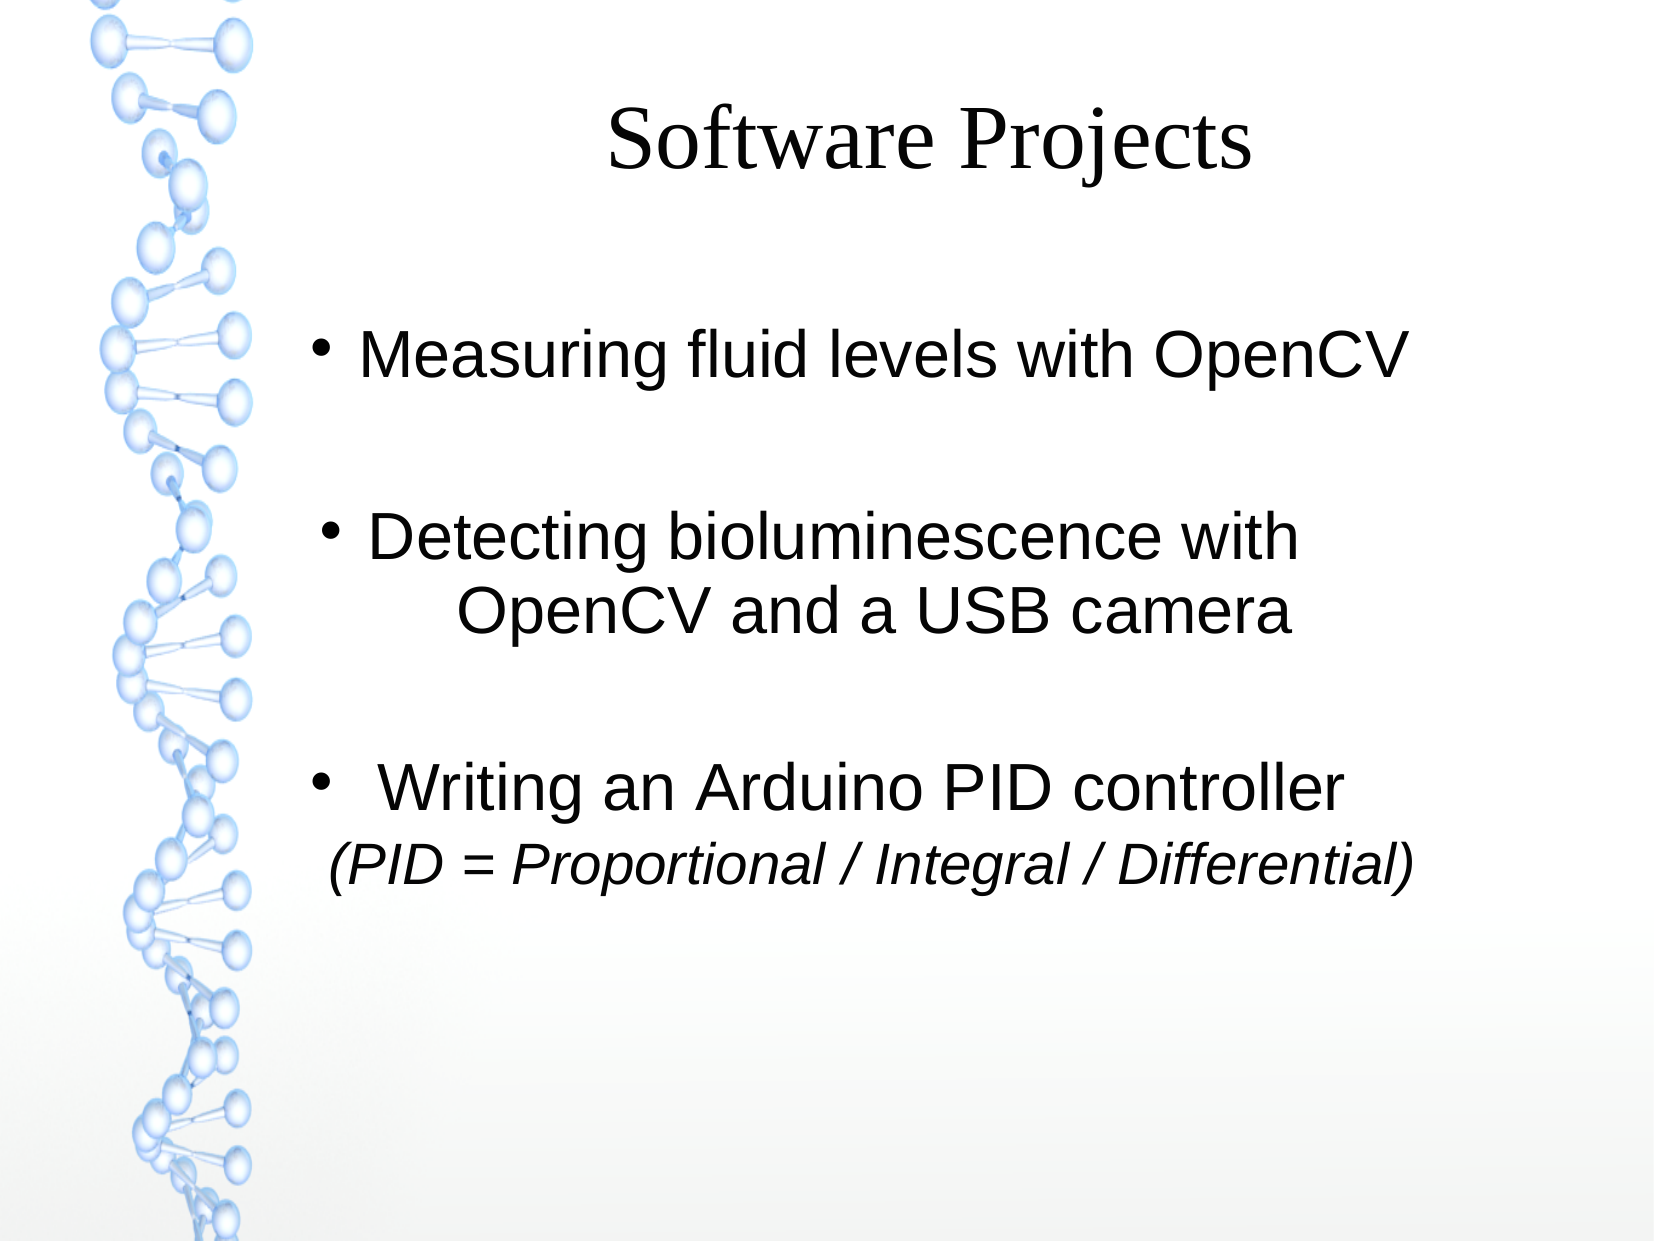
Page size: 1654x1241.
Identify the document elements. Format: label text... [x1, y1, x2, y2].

text_box Software Projects [390, 90, 1471, 181]
text_box Measuring fluid levels with OpenCV Detecting bioluminescence with OpenCV and a USB camera Writing an Arduino PID controller (PID = Proportional / Integral / Differential) [310, 195, 1441, 1126]
picture [0, 0, 1654, 1241]
